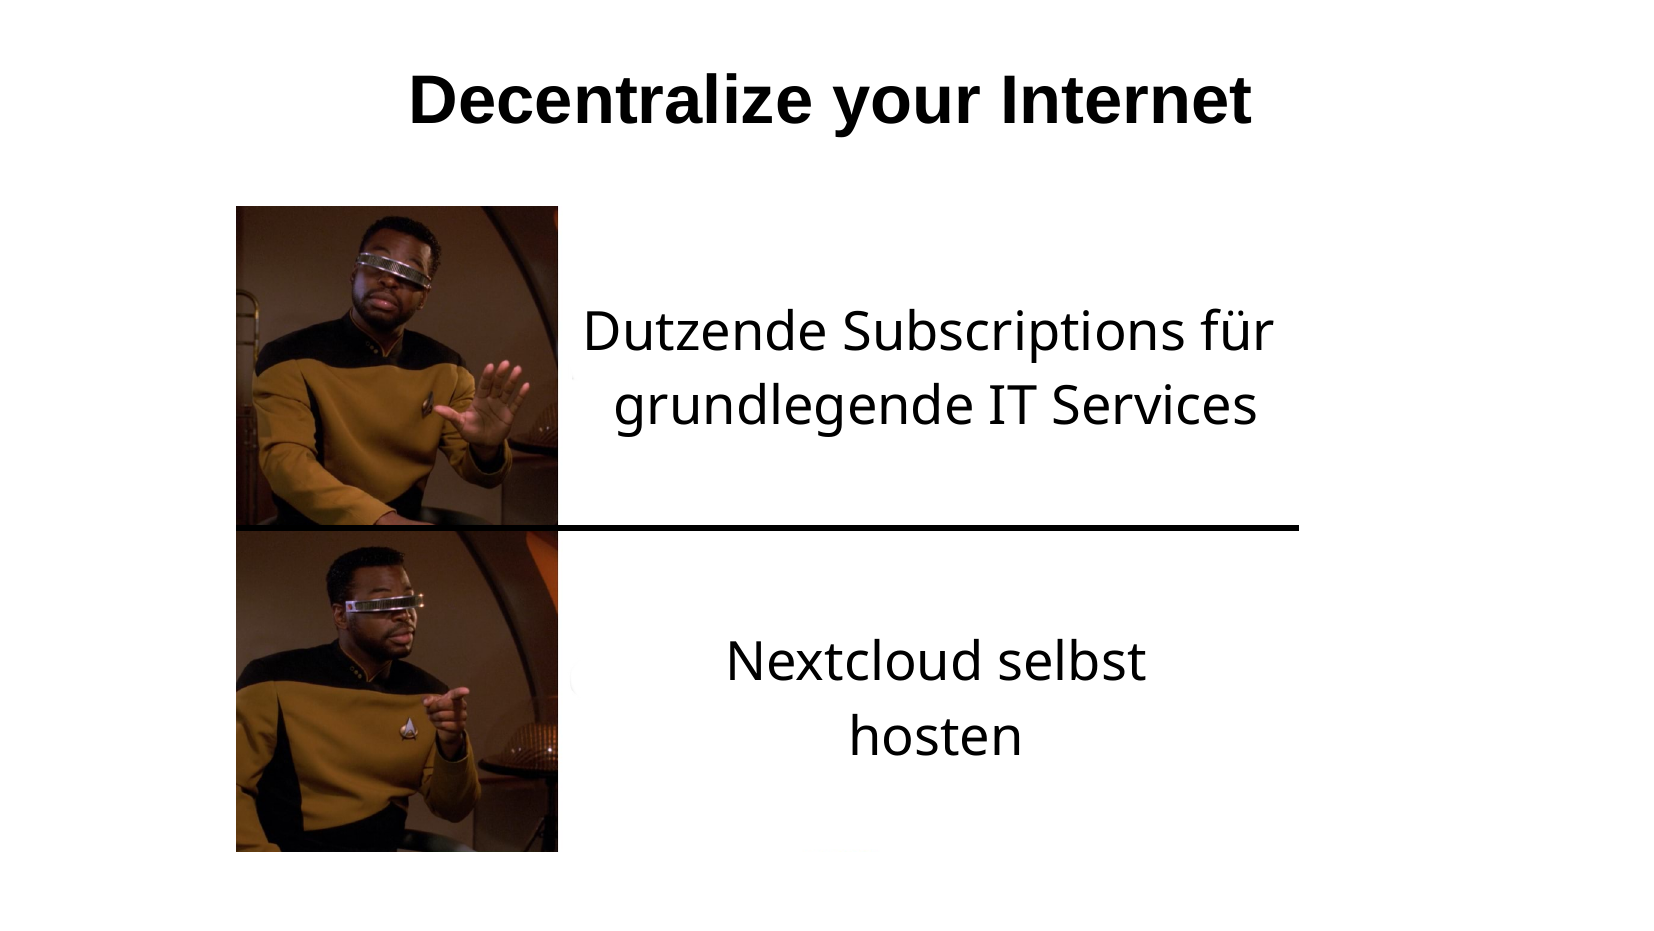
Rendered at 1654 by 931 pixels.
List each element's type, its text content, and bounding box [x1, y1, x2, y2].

title Dutzende Subscriptions für grundlegende IT Services [561, 289, 1311, 443]
picture [236, 206, 884, 525]
picture [236, 531, 884, 853]
title Decentralize your Internet [86, 41, 1576, 159]
title Nextcloud selbst hosten [561, 620, 1311, 774]
